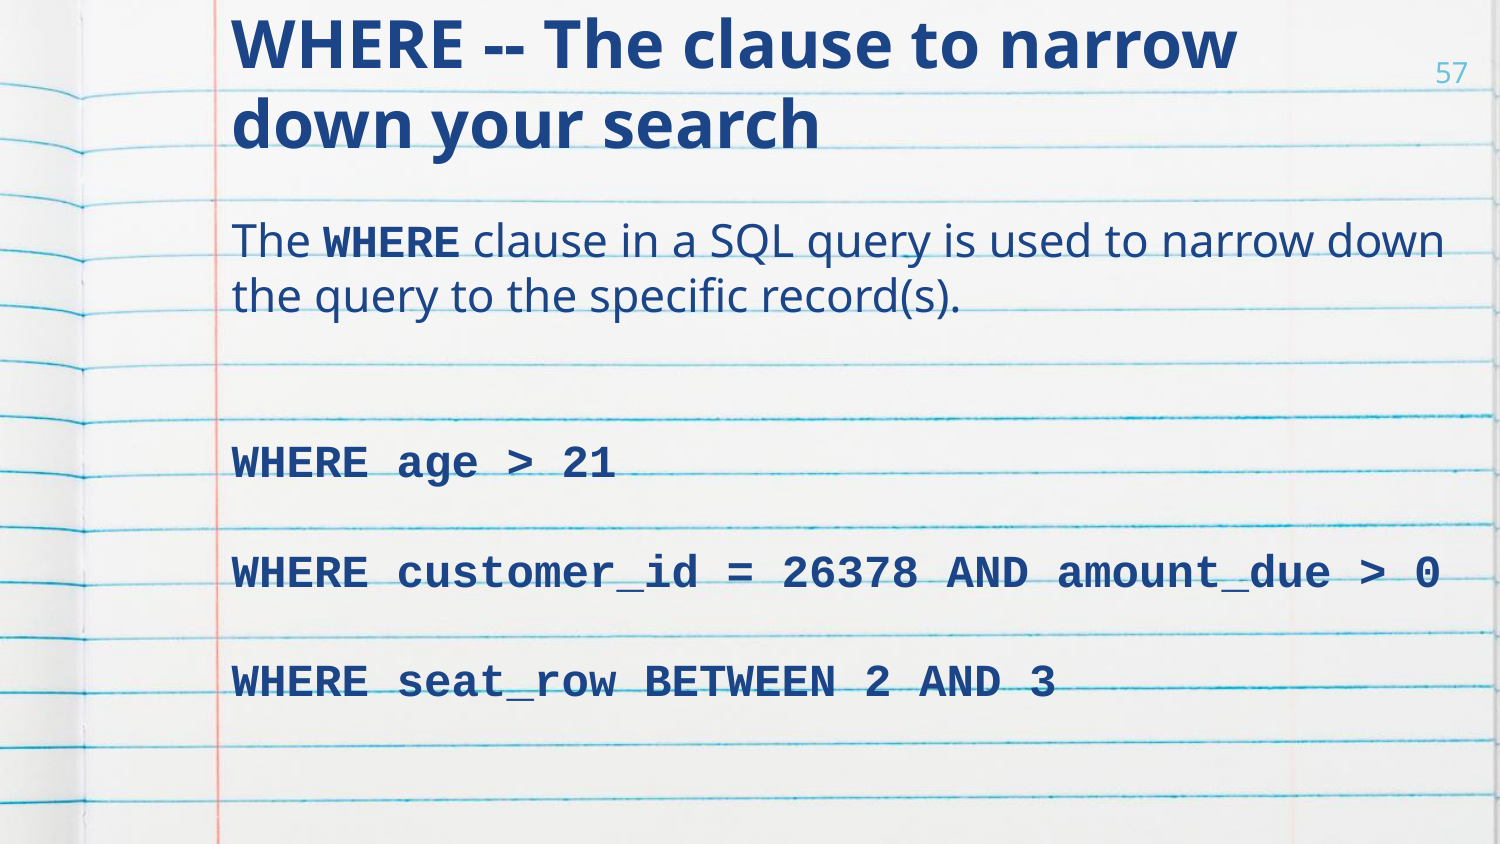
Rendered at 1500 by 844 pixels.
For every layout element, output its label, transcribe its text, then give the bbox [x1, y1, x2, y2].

list The WHERE clause in a SQL query is used to narrow down the query to the specific record(s). WHERE age > 21 WHERE customer_id = 26378 AND amount_due > 0 WHERE seat_row BETWEEN 2 AND 3 [231, 211, 1469, 748]
slide_number <number> [1378, 41, 1469, 107]
picture [0, 0, 1500, 844]
title WHERE -- The clause to narrow down your search [231, 21, 1425, 162]
